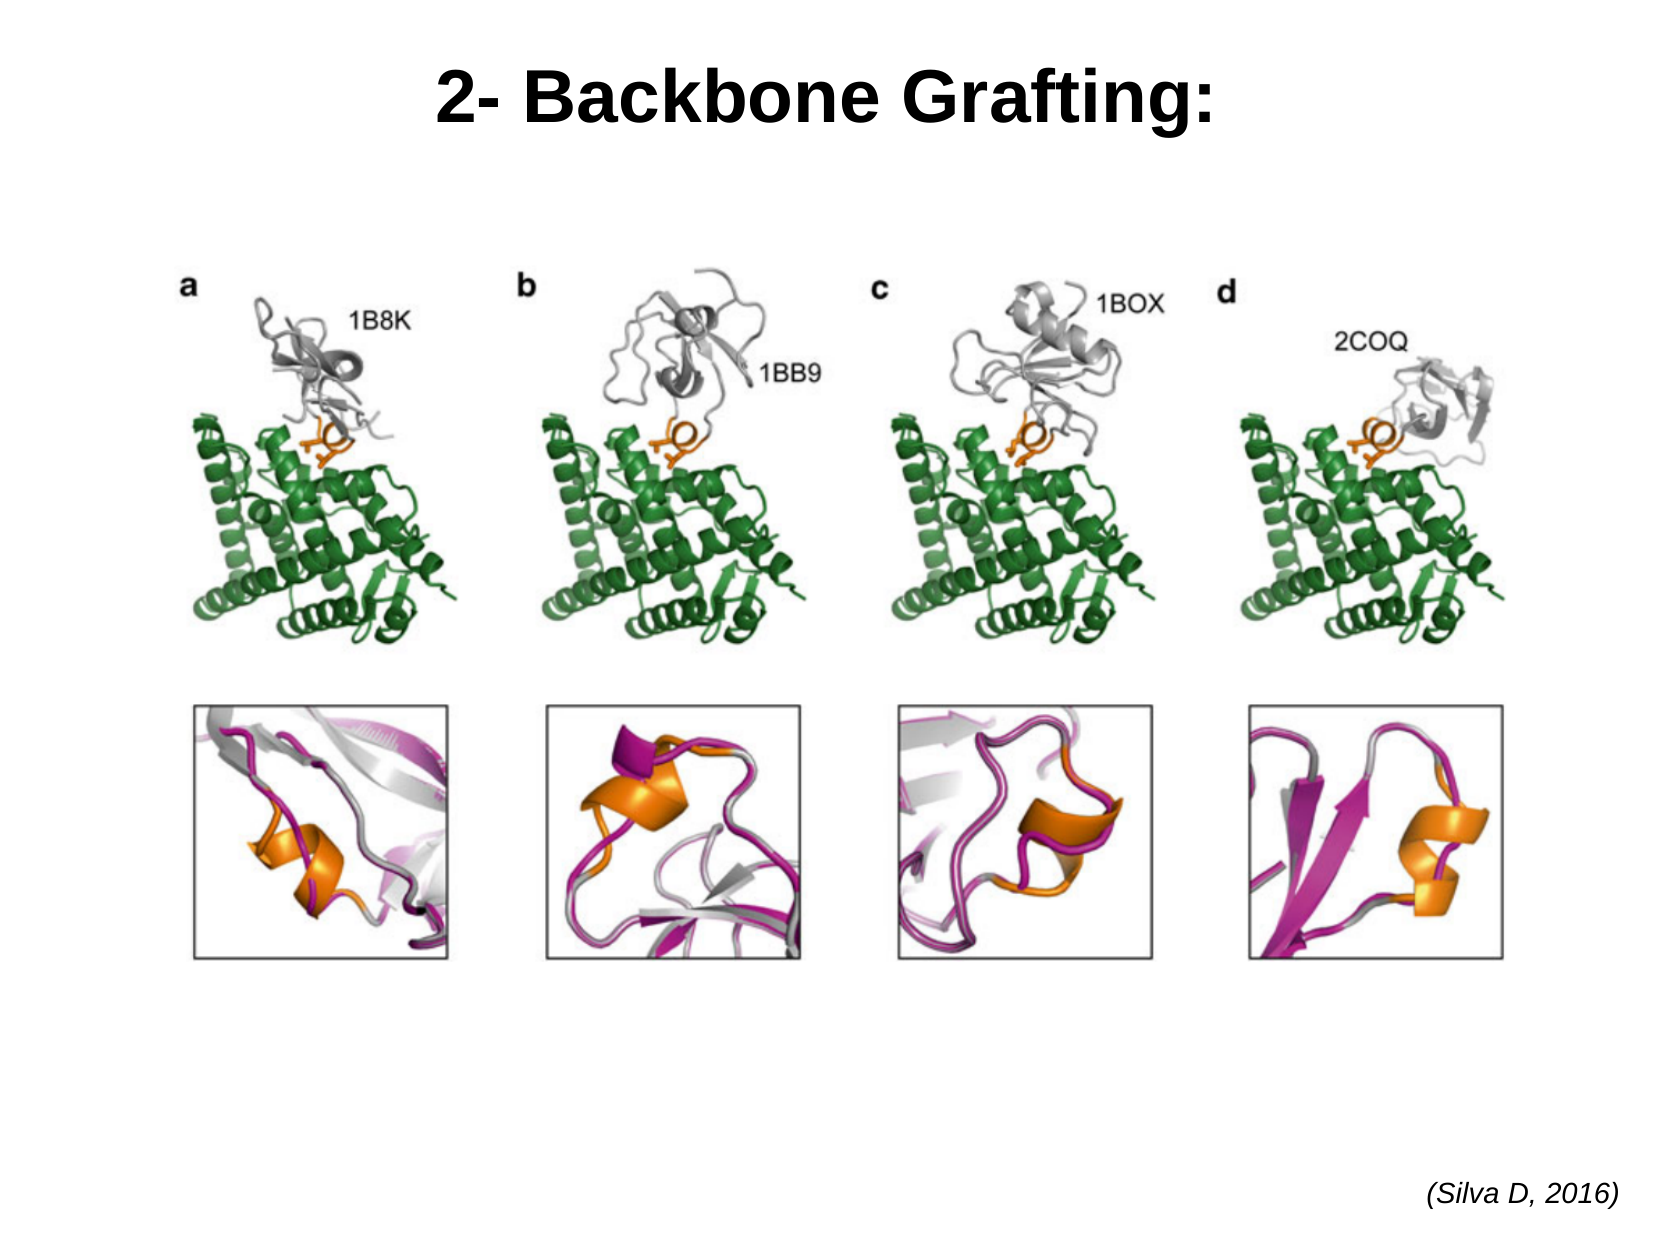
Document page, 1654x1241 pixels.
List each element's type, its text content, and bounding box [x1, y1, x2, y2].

text_box (Silva D, 2016) [1245, 1170, 1636, 1218]
picture [161, 259, 1516, 976]
text_box 2- Backbone Grafting: [0, 47, 1654, 146]
